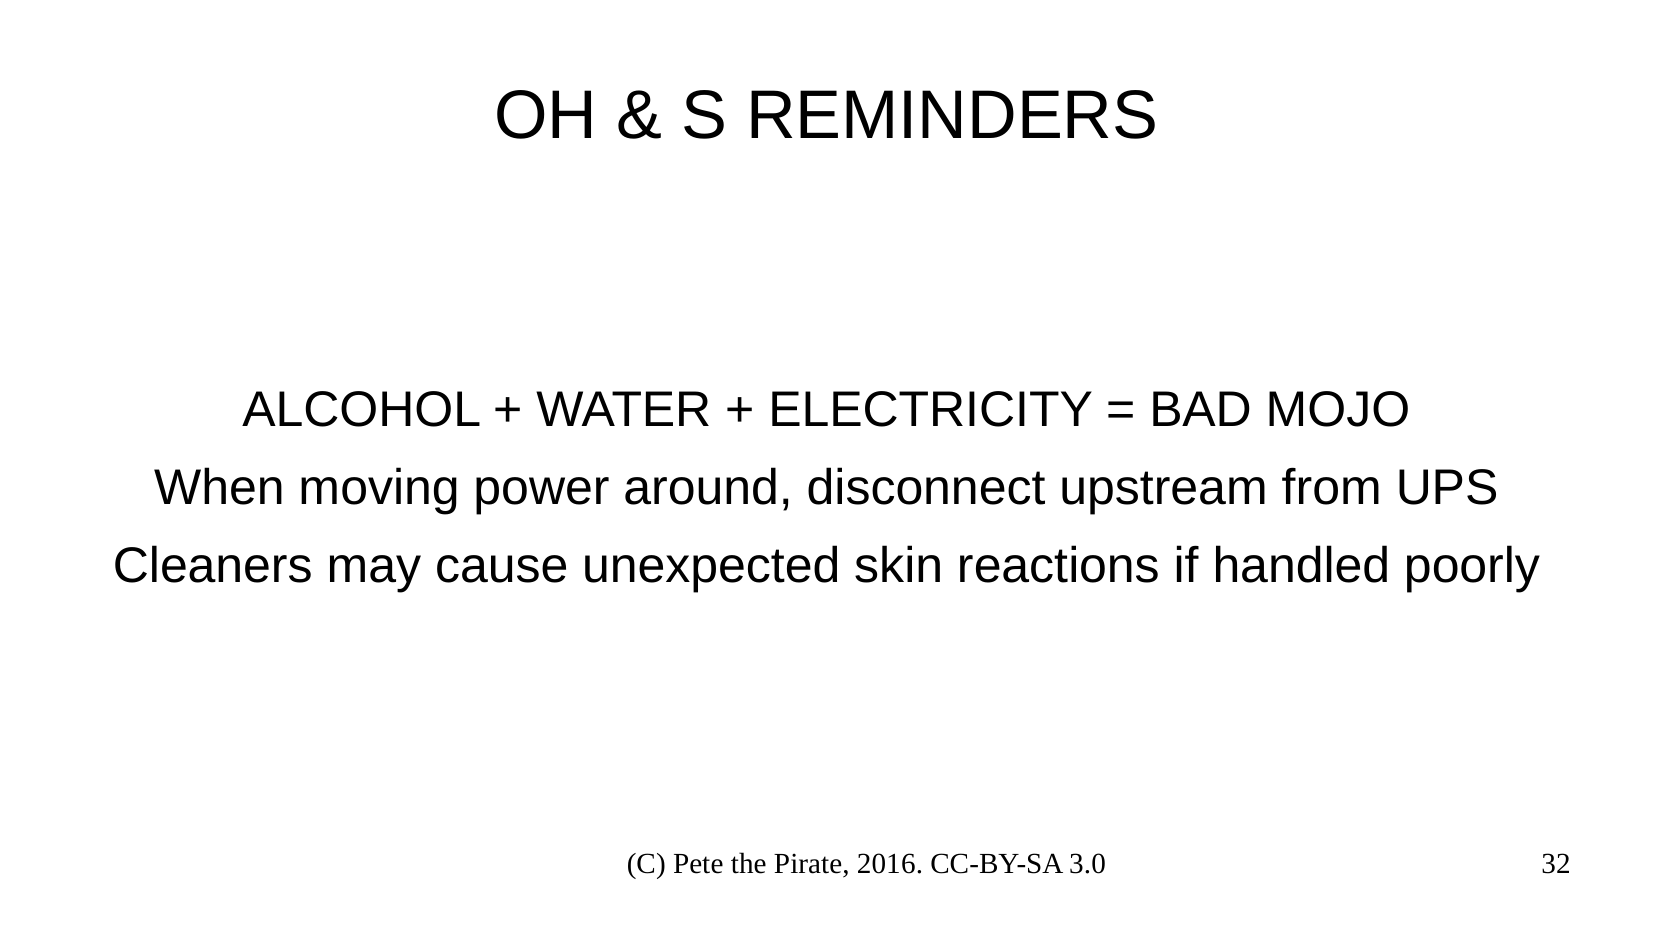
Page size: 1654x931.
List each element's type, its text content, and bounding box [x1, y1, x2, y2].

title OH & S REMINDERS [82, 37, 1571, 193]
list ALCOHOL + WATER + ELECTRICITY = BAD MOJO When moving power around, disconnect upstream from UPS Cleaners may cause unexpected skin reactions if handled poorly [82, 217, 1571, 757]
